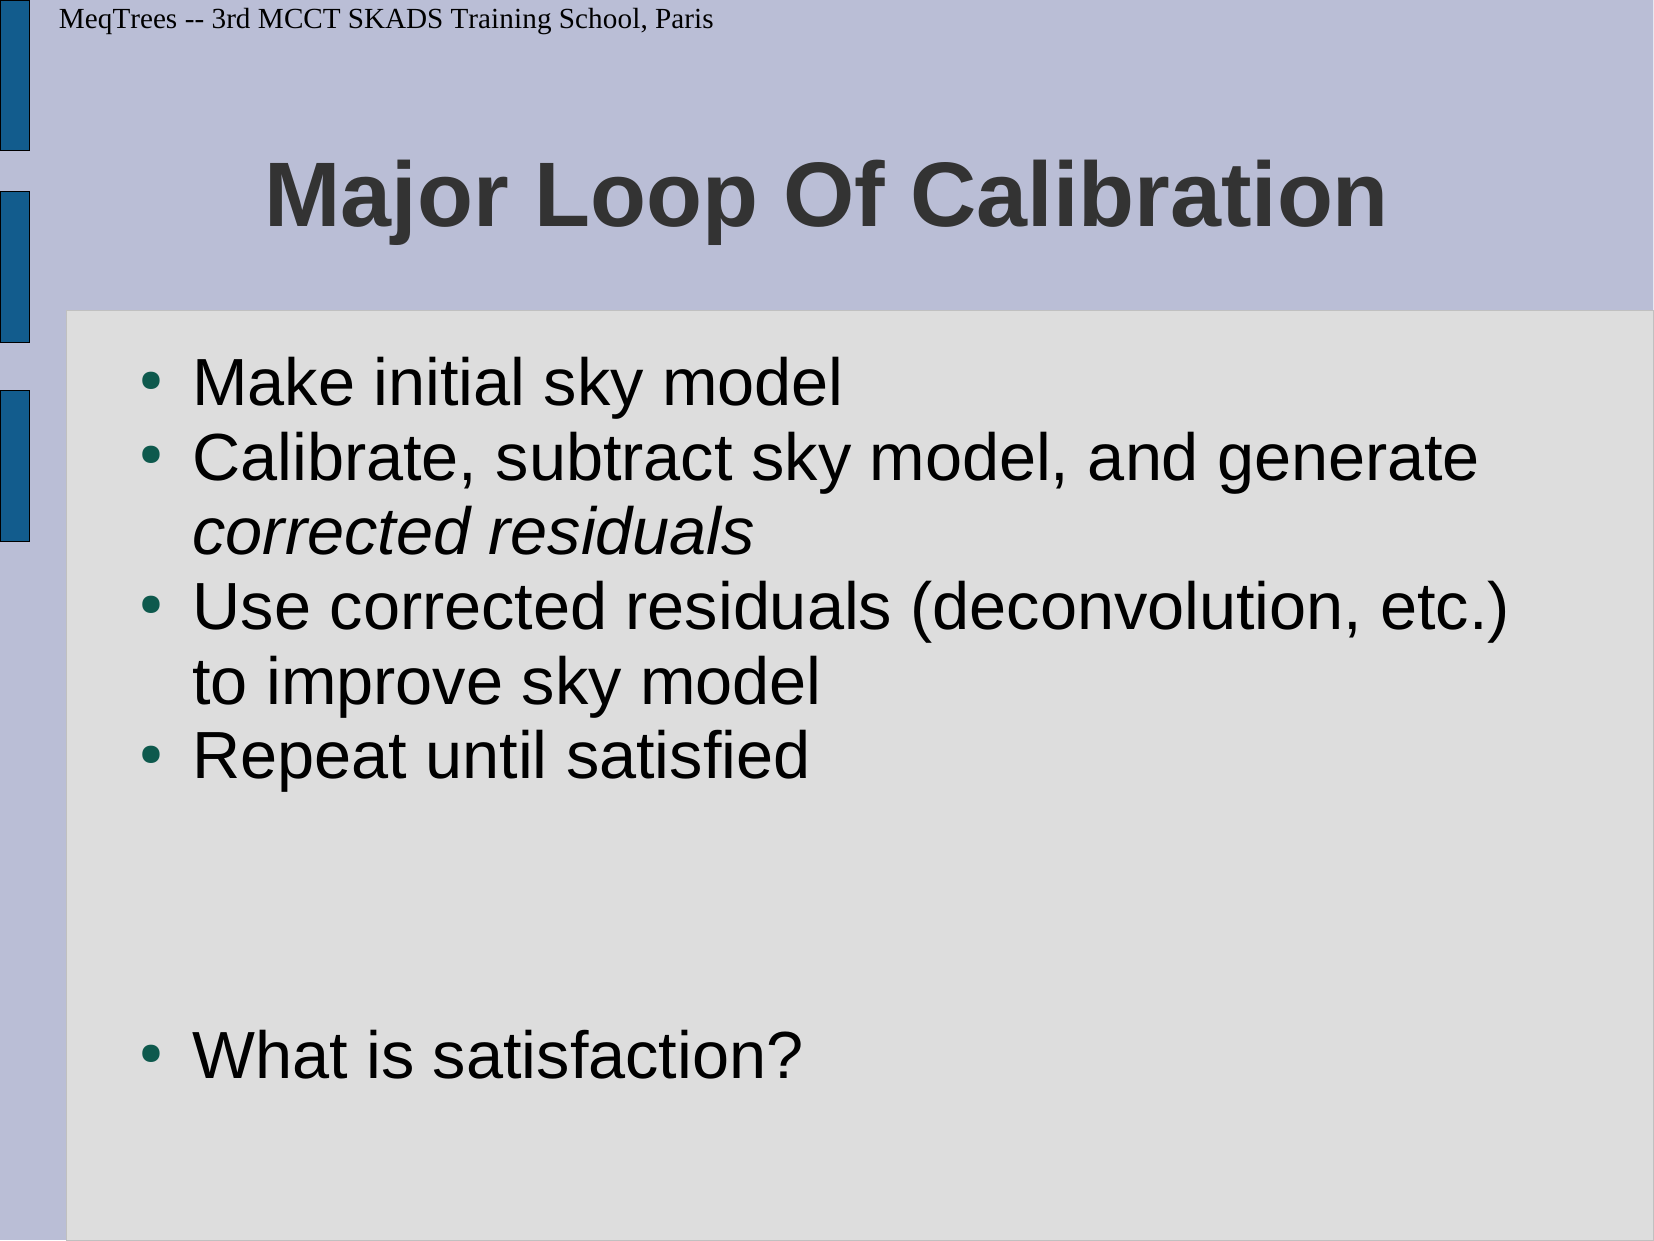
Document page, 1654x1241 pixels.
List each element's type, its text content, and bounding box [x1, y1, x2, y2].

title Major Loop Of Calibration [121, 98, 1534, 291]
list Make initial sky model Calibrate, subtract sky model, and generate corrected residuals Use corrected residuals (deconvolution, etc.) to improve sky model Repeat until satisfied What is satisfaction? [121, 344, 1534, 1149]
